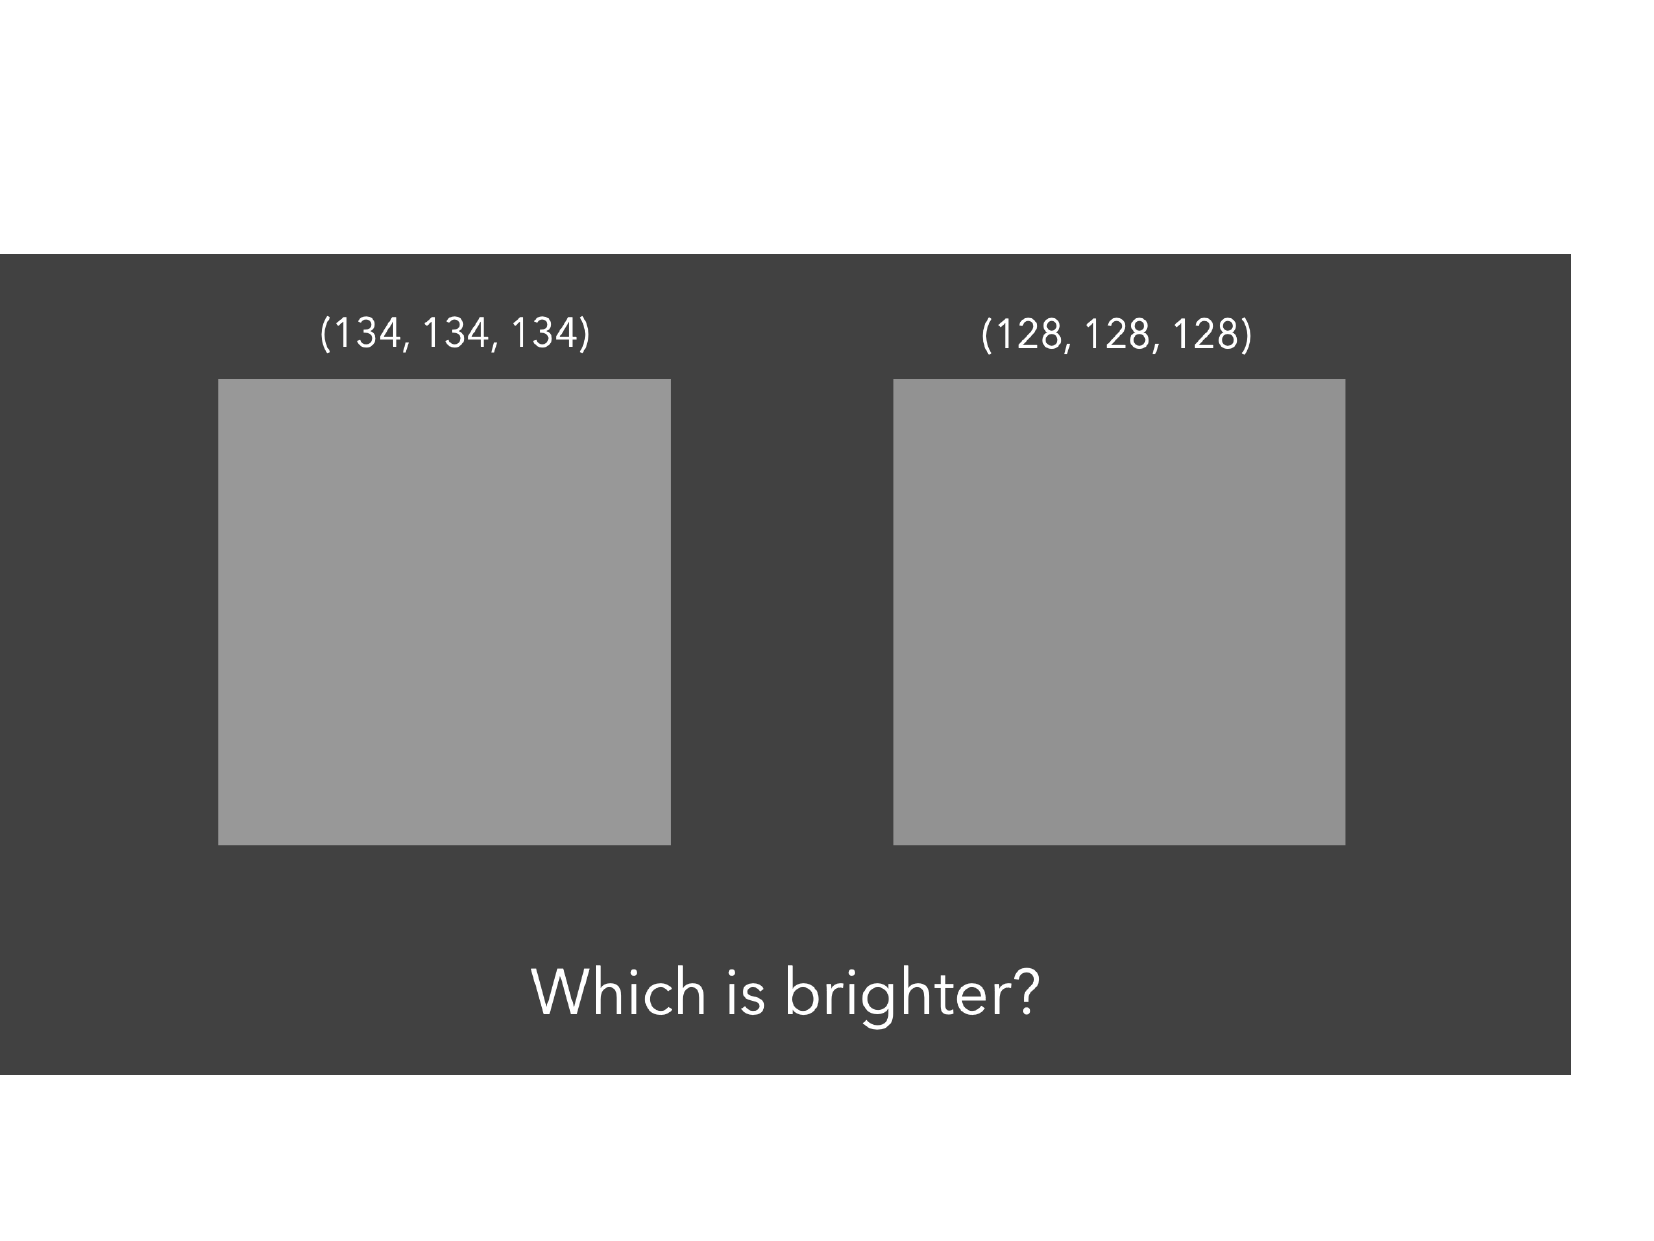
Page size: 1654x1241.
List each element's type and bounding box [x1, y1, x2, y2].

picture [0, 254, 1571, 1075]
